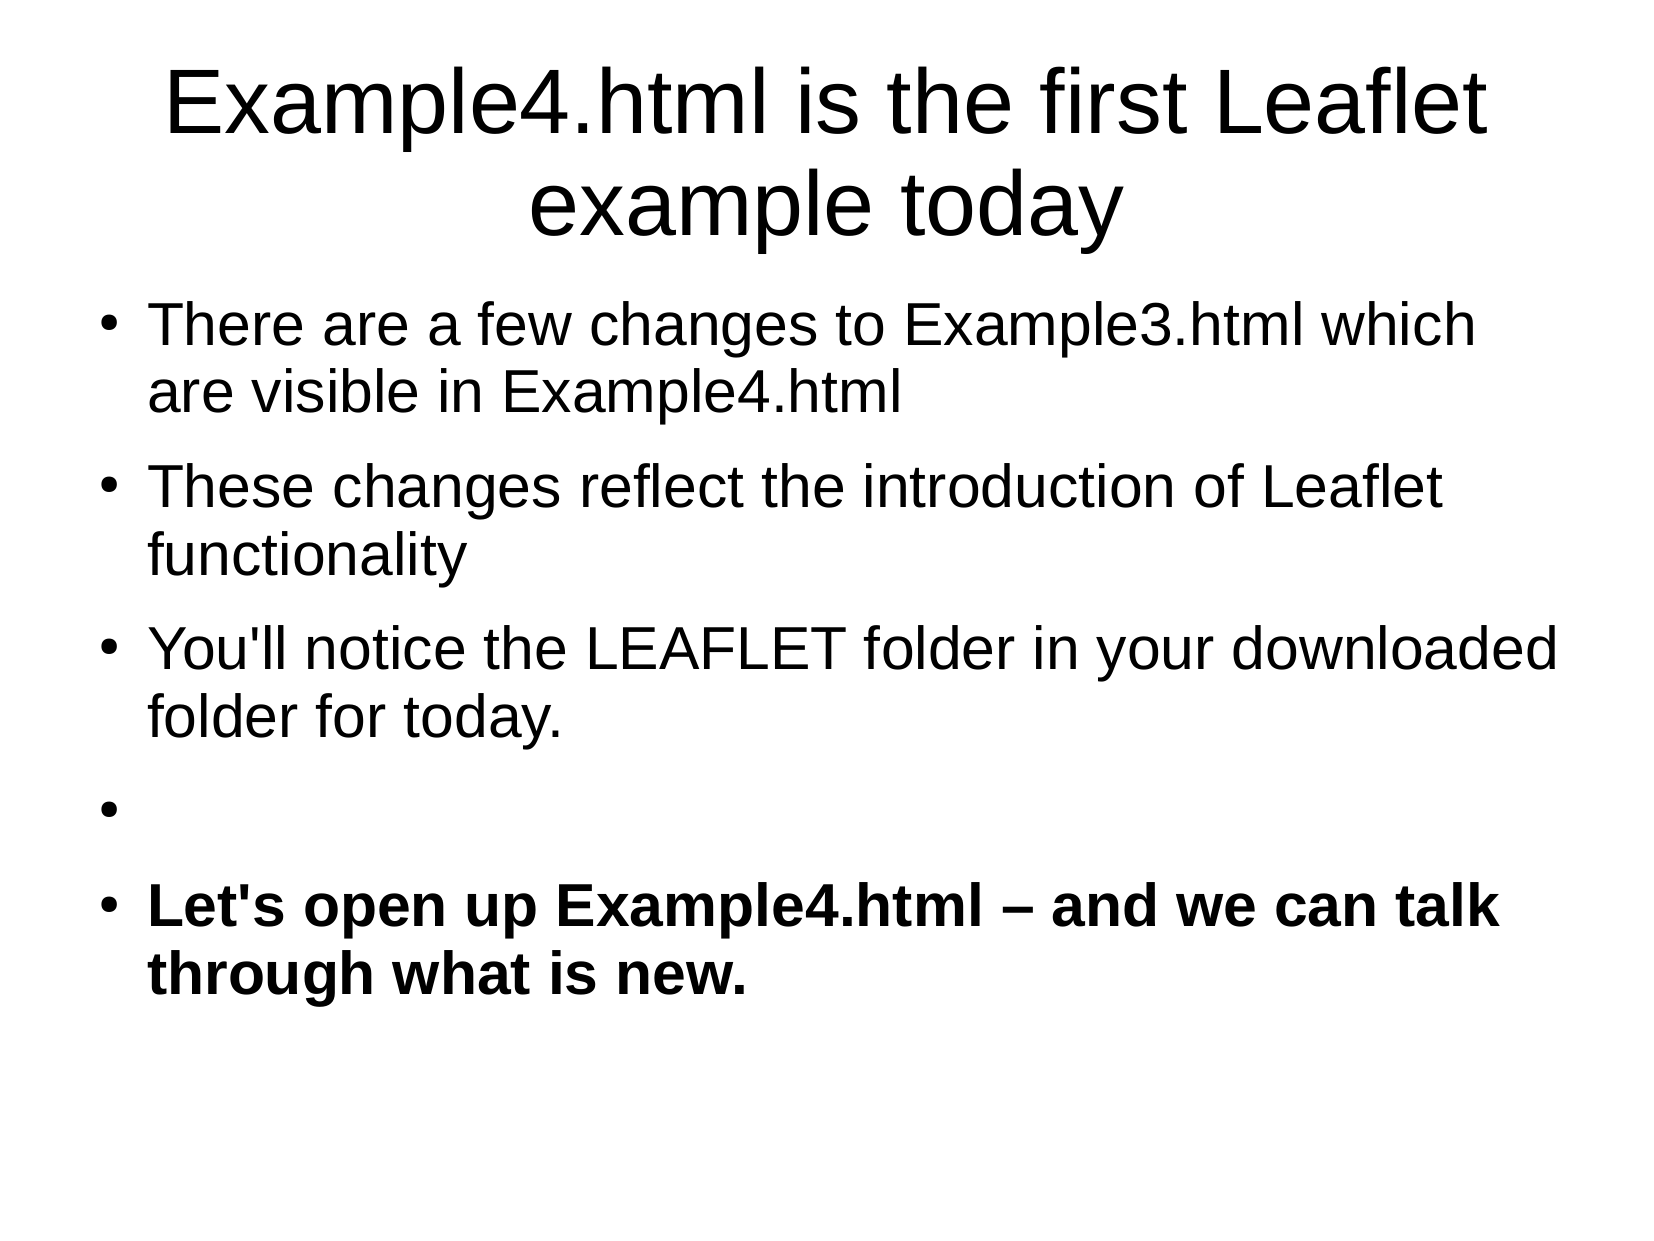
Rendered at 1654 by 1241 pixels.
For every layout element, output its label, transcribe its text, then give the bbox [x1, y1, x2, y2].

title Example4.html is the first Leaflet example today [82, 49, 1571, 257]
list There are a few changes to Example3.html which are visible in Example4.html These changes reflect the introduction of Leaflet functionality You'll notice the LEAFLET folder in your downloaded folder for today. Let's open up Example4.html – and we can talk through what is new. [82, 290, 1571, 1010]
